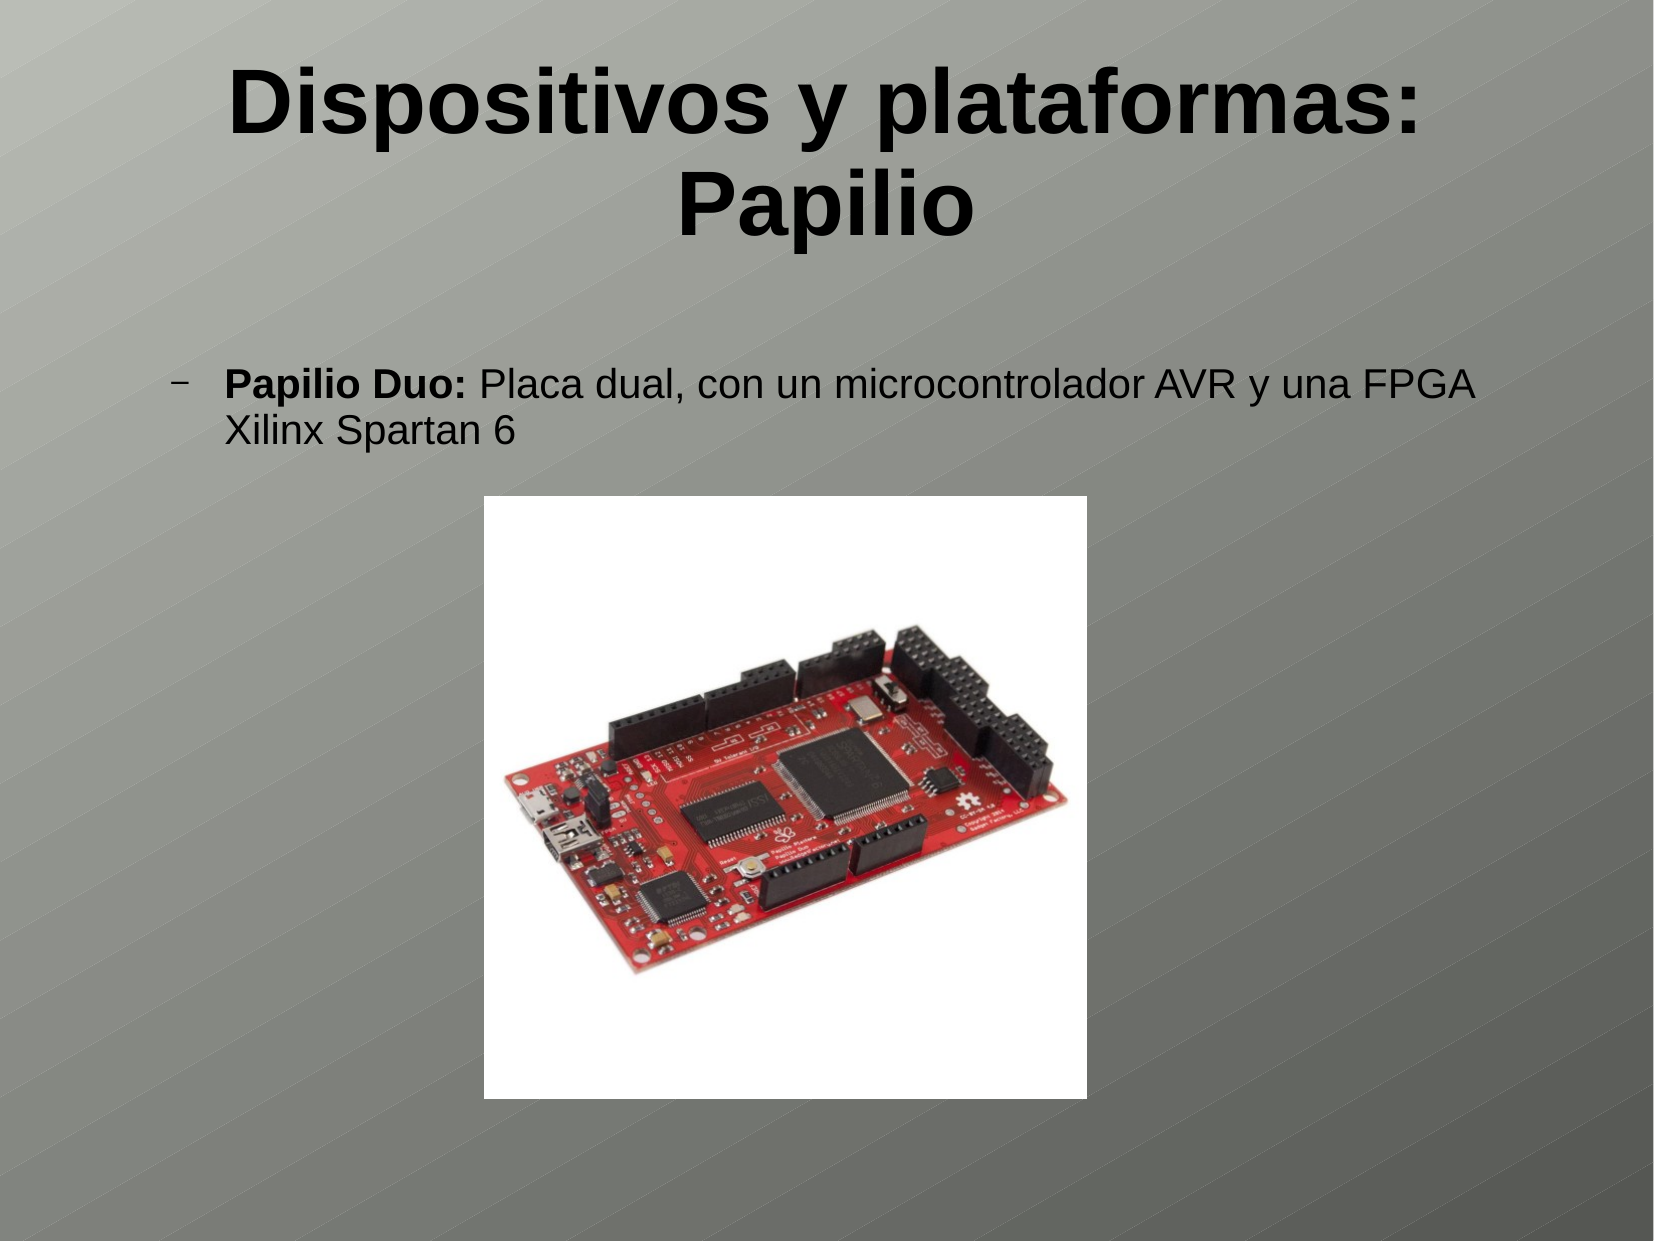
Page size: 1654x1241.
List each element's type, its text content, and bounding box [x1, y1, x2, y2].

list Papilio Duo: Placa dual, con un microcontrolador AVR y una FPGA Xilinx Spartan 6 [82, 290, 1571, 1182]
title Dispositivos y plataformas: Papilio [82, 49, 1571, 257]
picture [484, 496, 1087, 1099]
